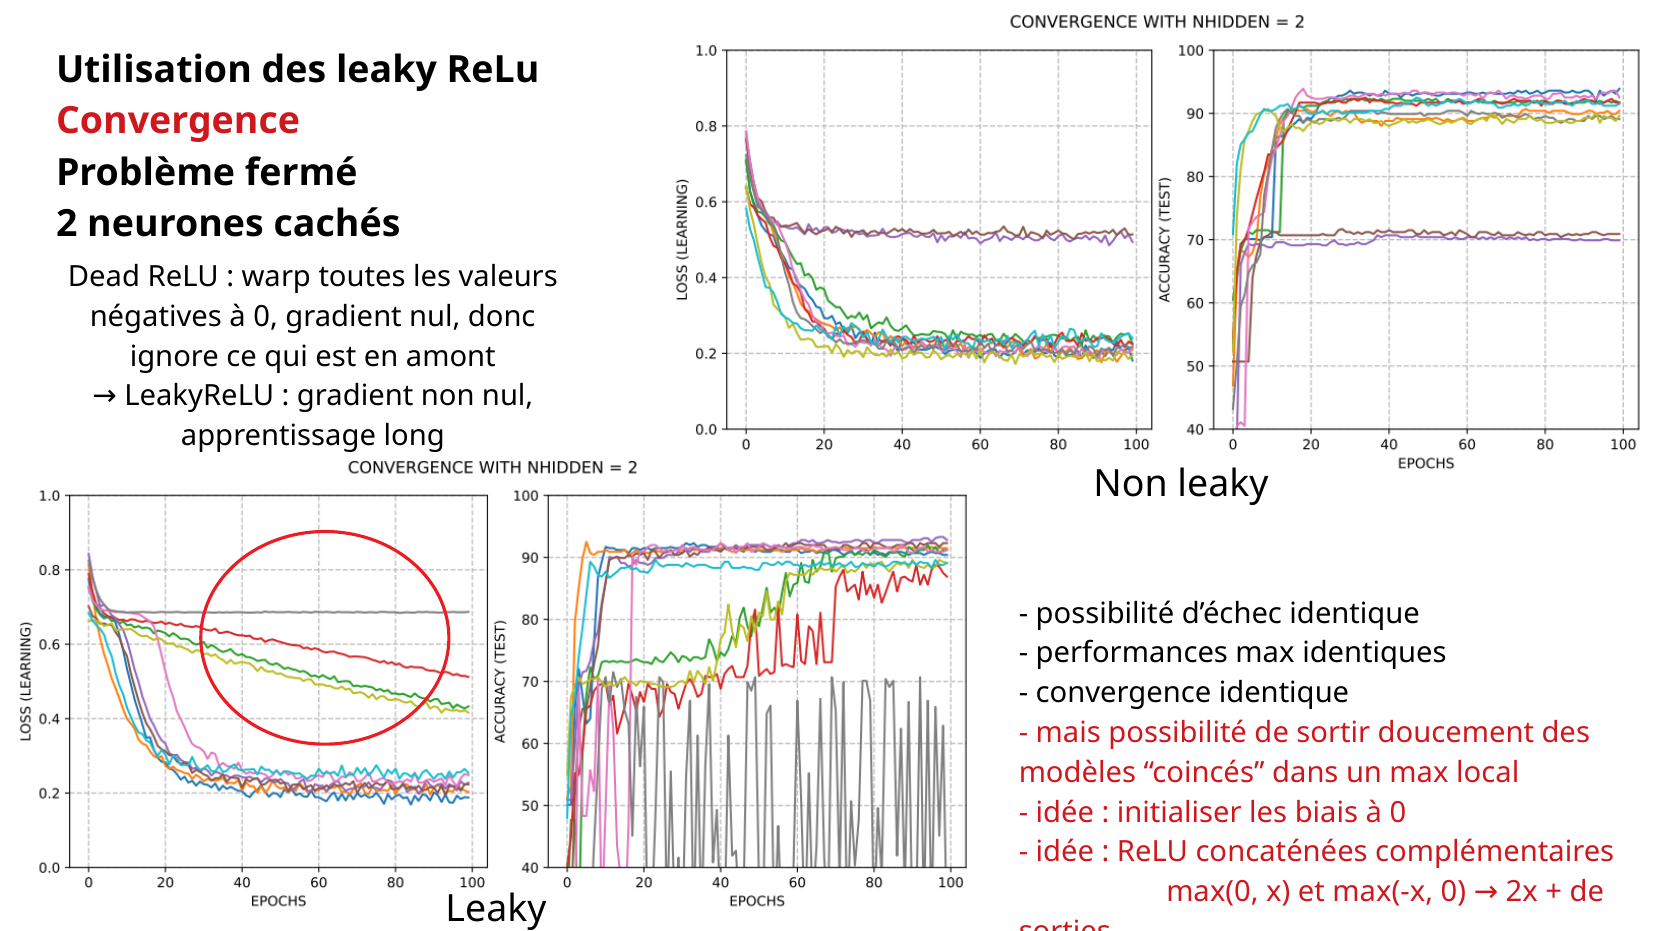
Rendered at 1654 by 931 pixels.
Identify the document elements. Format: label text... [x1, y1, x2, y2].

text_box Non leaky [1021, 448, 1341, 506]
picture [5, 5, 1654, 931]
text_box - possibilité d’échec identique - performances max identiques - convergence identique - mais possibilité de sortir doucement des modèles “coincés” dans un max local - idée : initialiser les biais à 0 - idée : ReLU concaténées complémentaires max(0, x) et max(-x, 0) → 2x + de sorties [1003, 584, 1630, 862]
text_box Dead ReLU : warp toutes les valeurs négatives à 0, gradient nul, donc ignore ce qui est en amont → LeakyReLU : gradient non nul, apprentissage long [35, 248, 591, 427]
text_box Leaky [336, 874, 656, 931]
text_box Utilisation des leaky ReLu Convergence Problème fermé 2 neurones cachés [41, 35, 615, 219]
